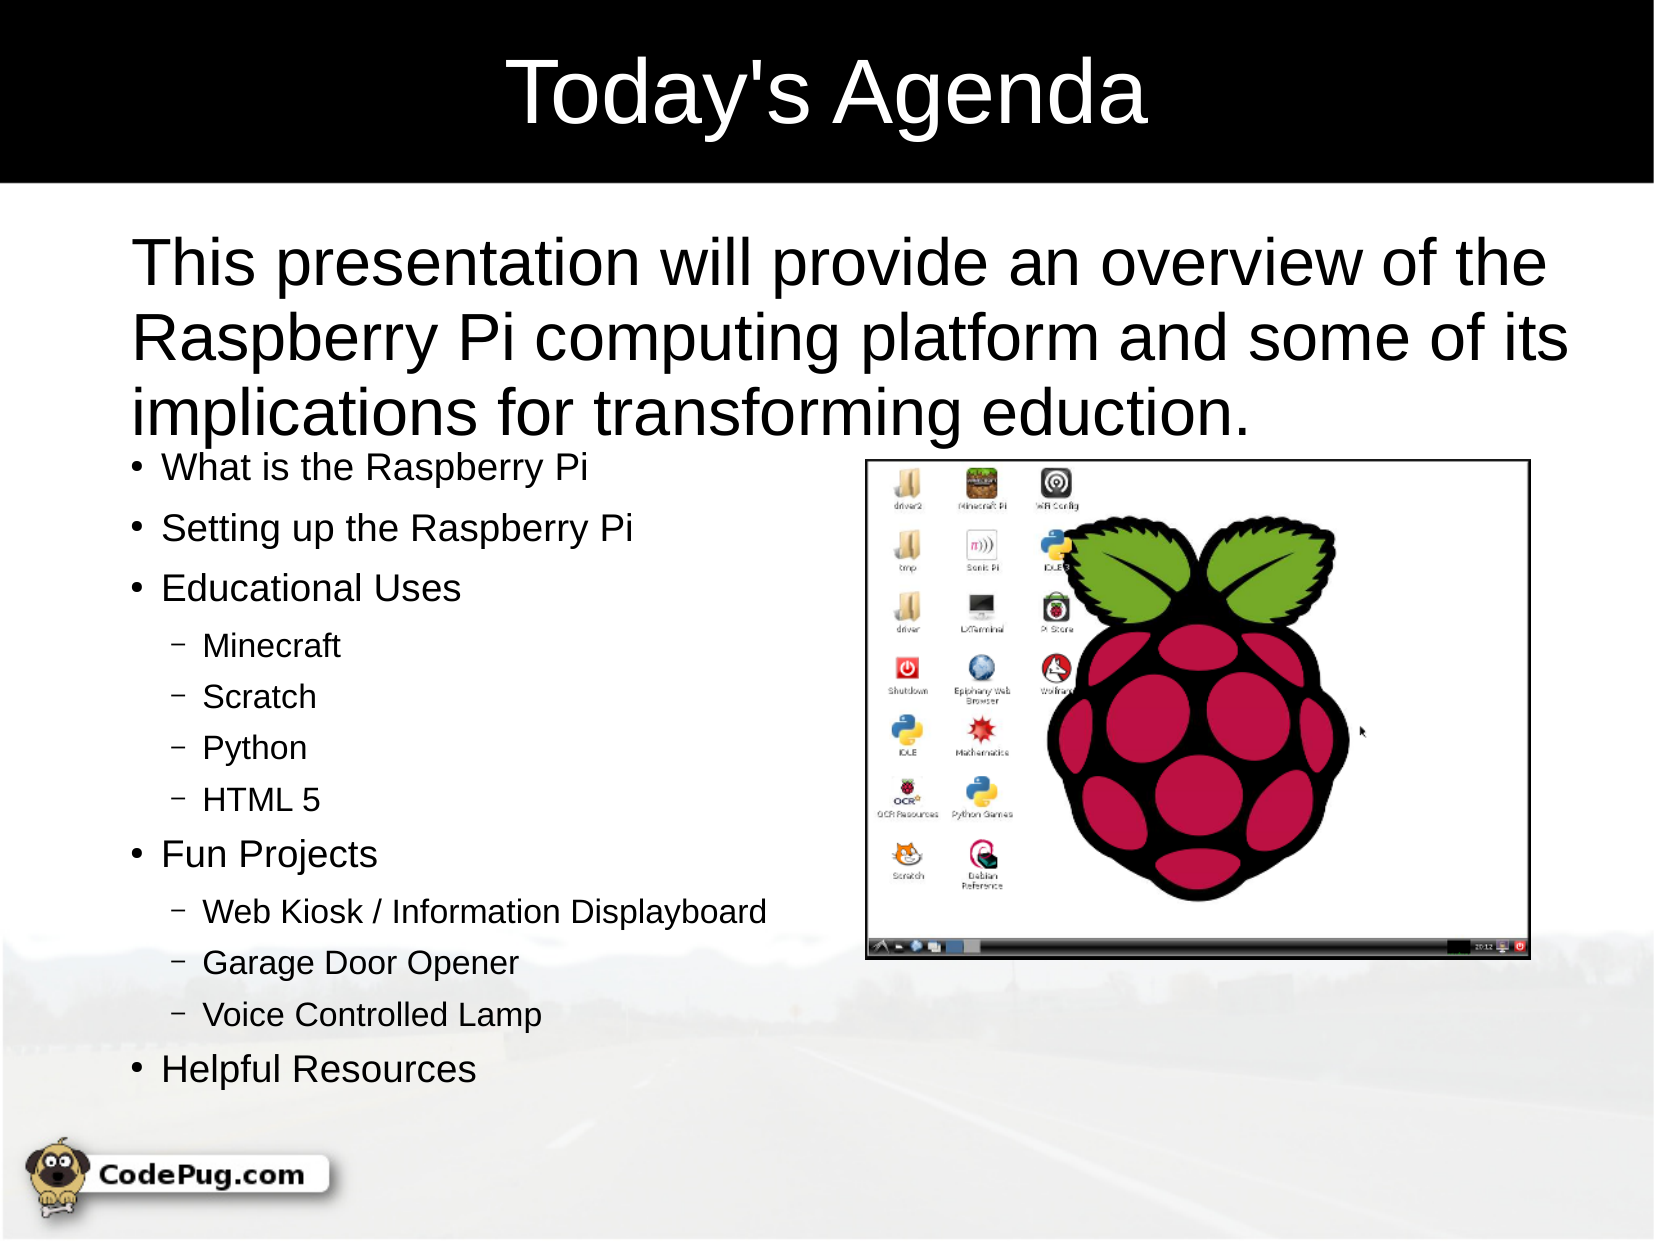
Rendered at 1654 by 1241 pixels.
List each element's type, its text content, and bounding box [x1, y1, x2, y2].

picture [0, 0, 1654, 1241]
text_box This presentation will provide an overview of the Raspberry Pi computing platform and some of its implications for transforming eduction. [60, 225, 1606, 463]
title Today's Agenda [82, 19, 1571, 166]
list What is the Raspberry Pi Setting up the Raspberry Pi Educational Uses Minecraft Scratch Python HTML 5 Fun Projects Web Kiosk / Information Displayboard Garage Door Opener Voice Controlled Lamp Helpful Resources [120, 463, 1594, 1096]
